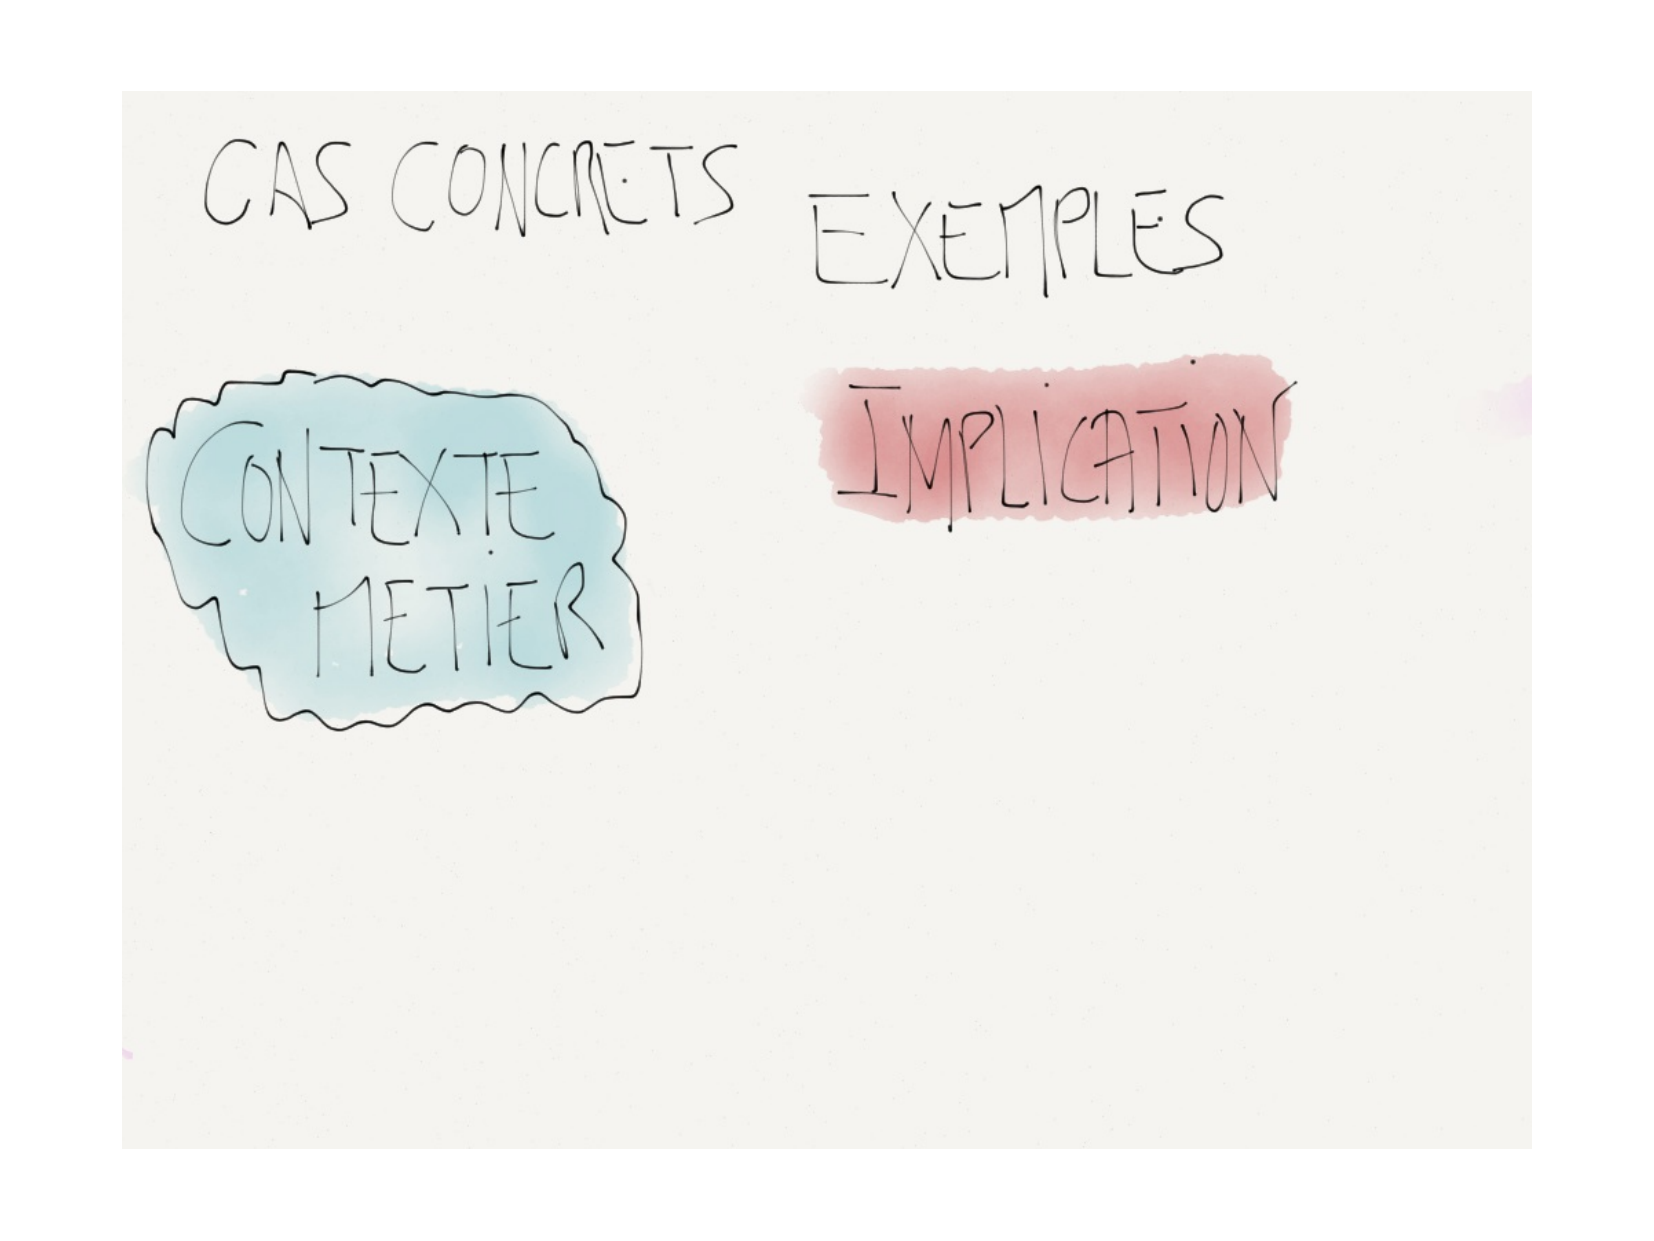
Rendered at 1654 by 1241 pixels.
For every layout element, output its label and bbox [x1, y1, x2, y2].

picture [122, 91, 1532, 1149]
